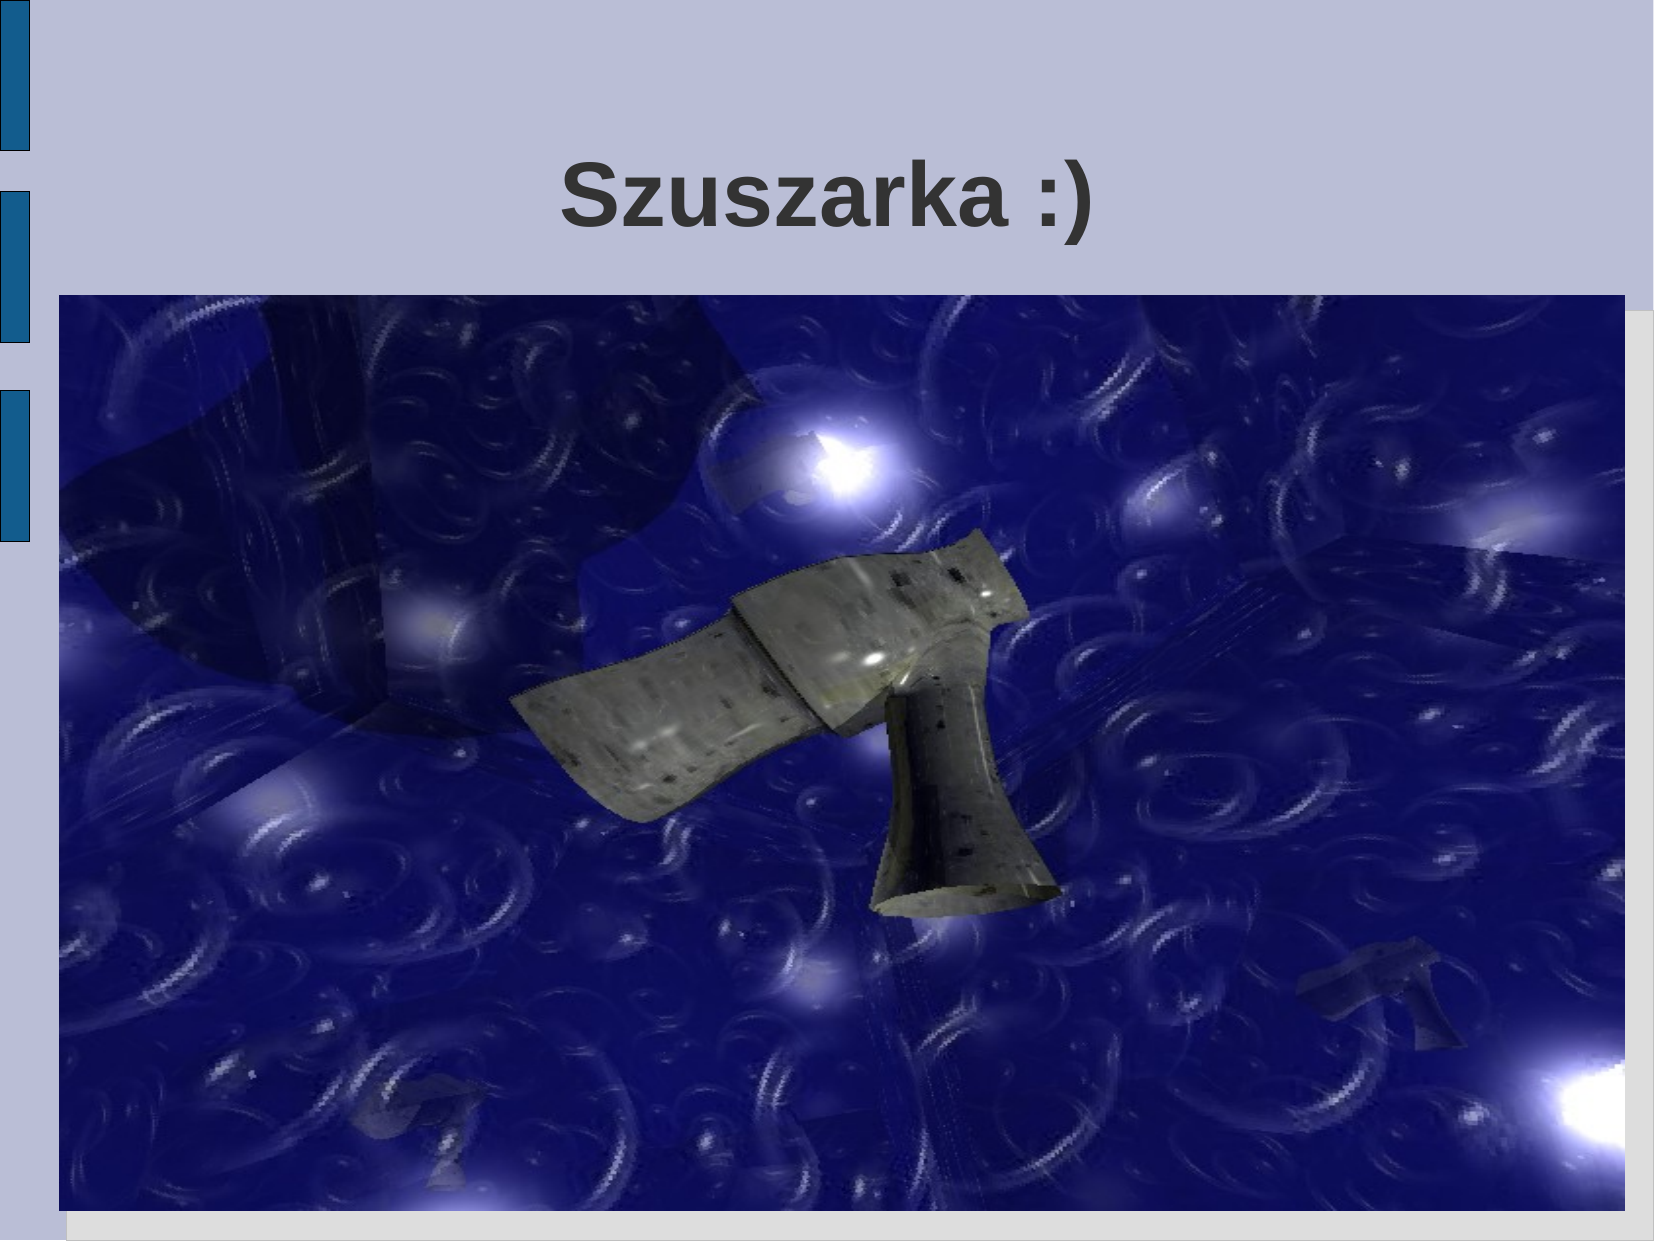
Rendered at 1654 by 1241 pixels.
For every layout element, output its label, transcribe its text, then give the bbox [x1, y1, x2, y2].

title Szuszarka :) [121, 91, 1534, 295]
picture [59, 295, 1625, 1211]
